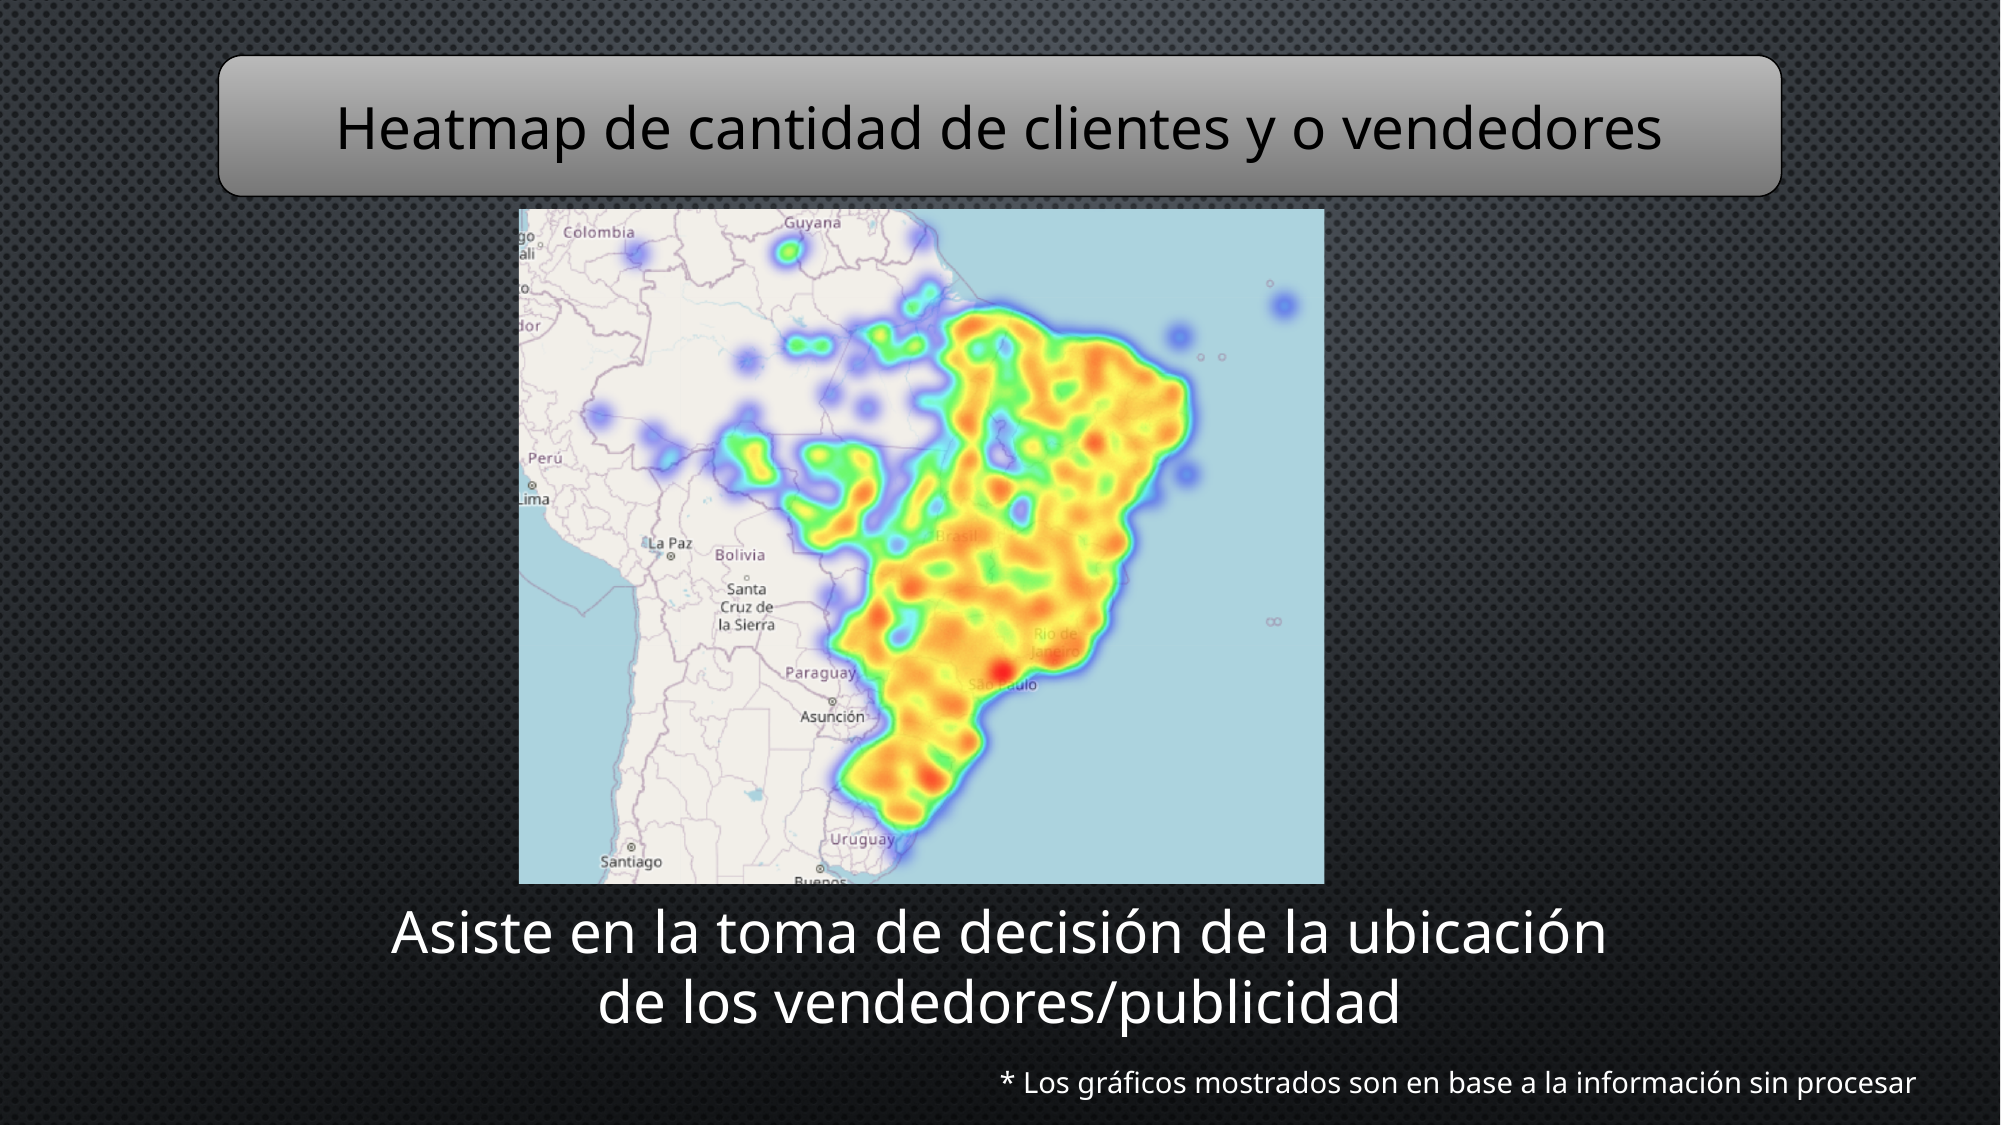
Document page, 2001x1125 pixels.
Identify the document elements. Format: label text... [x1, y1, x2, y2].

picture [518, 209, 1325, 884]
text_box Asiste en la toma de decisión de la ubicación de los vendedores/publicidad [365, 887, 1635, 1045]
text_box * Los gráficos mostrados son en base a la información sin procesar [935, 1057, 1981, 1108]
text_box Heatmap de cantidad de clientes y o vendedores [218, 55, 1782, 197]
